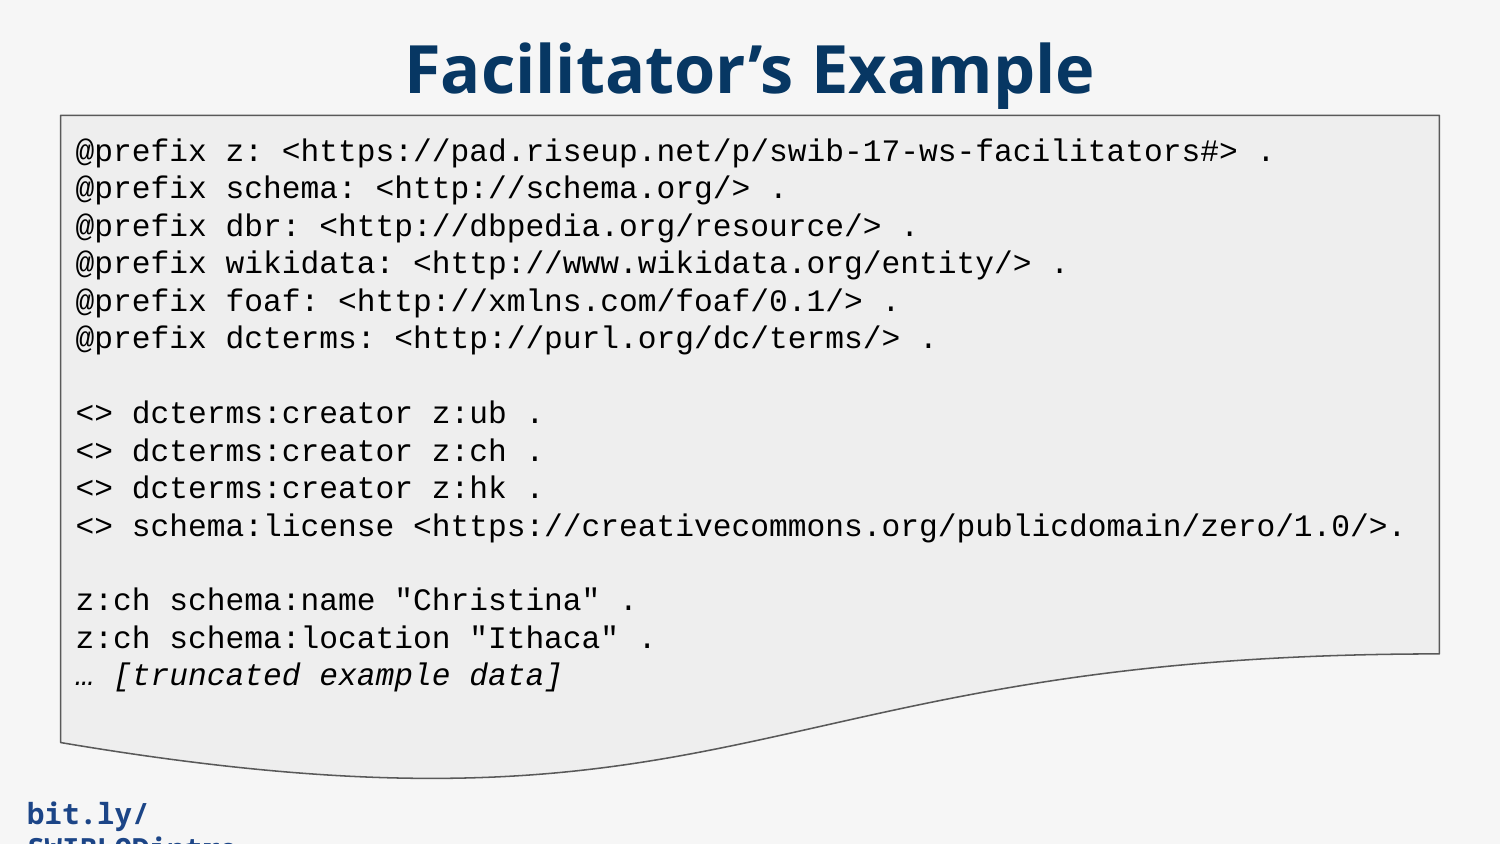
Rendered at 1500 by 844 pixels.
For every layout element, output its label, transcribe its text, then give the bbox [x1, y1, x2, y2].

title Facilitator’s Example [51, 11, 1449, 116]
text_box @prefix z: <https://pad.riseup.net/p/swib-17-ws-facilitators#> . @prefix schema: <http://schema.org/> . @prefix dbr: <http://dbpedia.org/resource/> . @prefix wikidata: <http://www.wikidata.org/entity/> . @prefix foaf: <http://xmlns.com/foaf/0.1/> . @prefix dcterms: <http://purl.org/dc/terms/> . <> dcterms:creator z:ub . <> dcterms:creator z:ch . <> dcterms:creator z:hk . <> schema:license <https://creativecommons.org/publicdomain/zero/1.0/>. z:ch schema:name "Christina" . z:ch schema:location "Ithaca" . … [truncated example data] [60, 116, 1440, 779]
